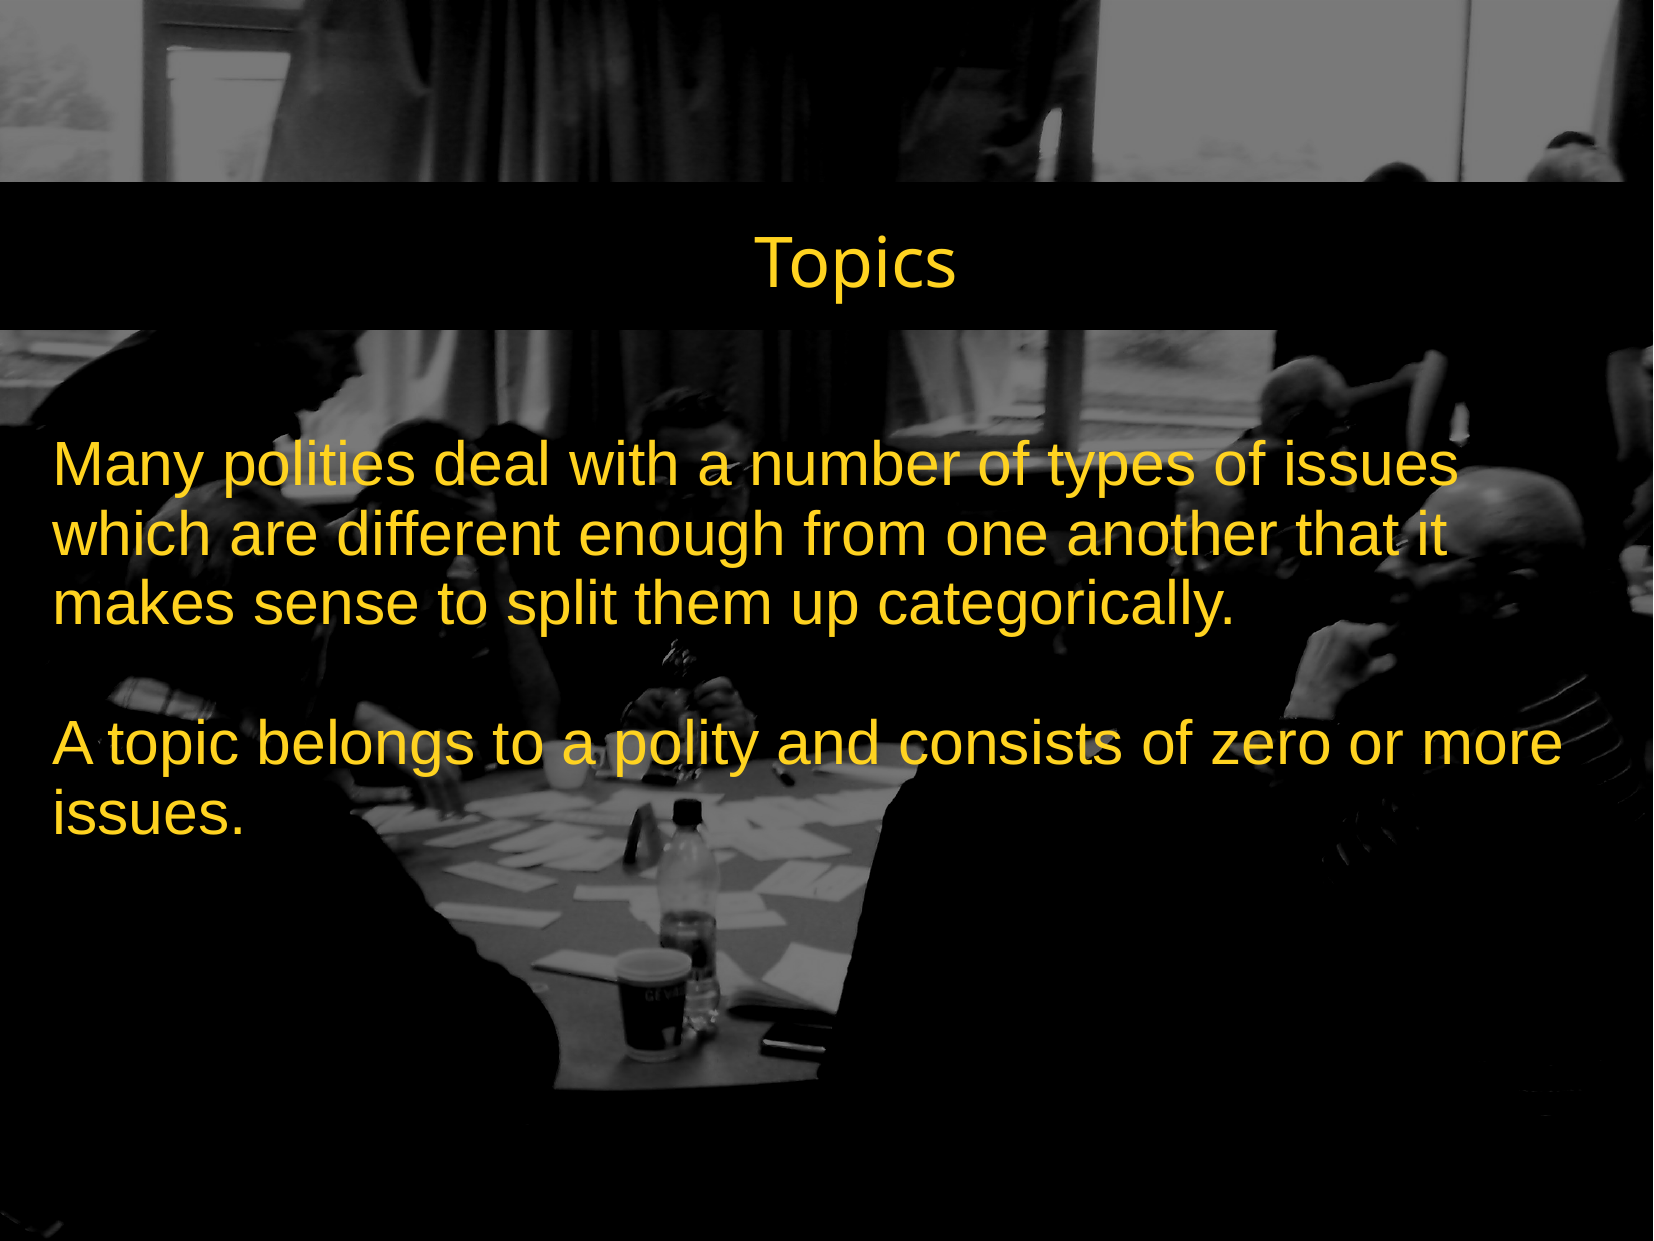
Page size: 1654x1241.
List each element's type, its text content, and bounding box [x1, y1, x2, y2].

picture [0, 0, 1653, 182]
text_box [0, 182, 1653, 330]
list Topics [25, 212, 1639, 310]
picture [0, 330, 1653, 1241]
text_box Many polities deal with a number of types of issues which are different enough from one another that it makes sense to split them up categorically. A topic belongs to a polity and consists of zero or more issues. [37, 421, 1613, 1106]
